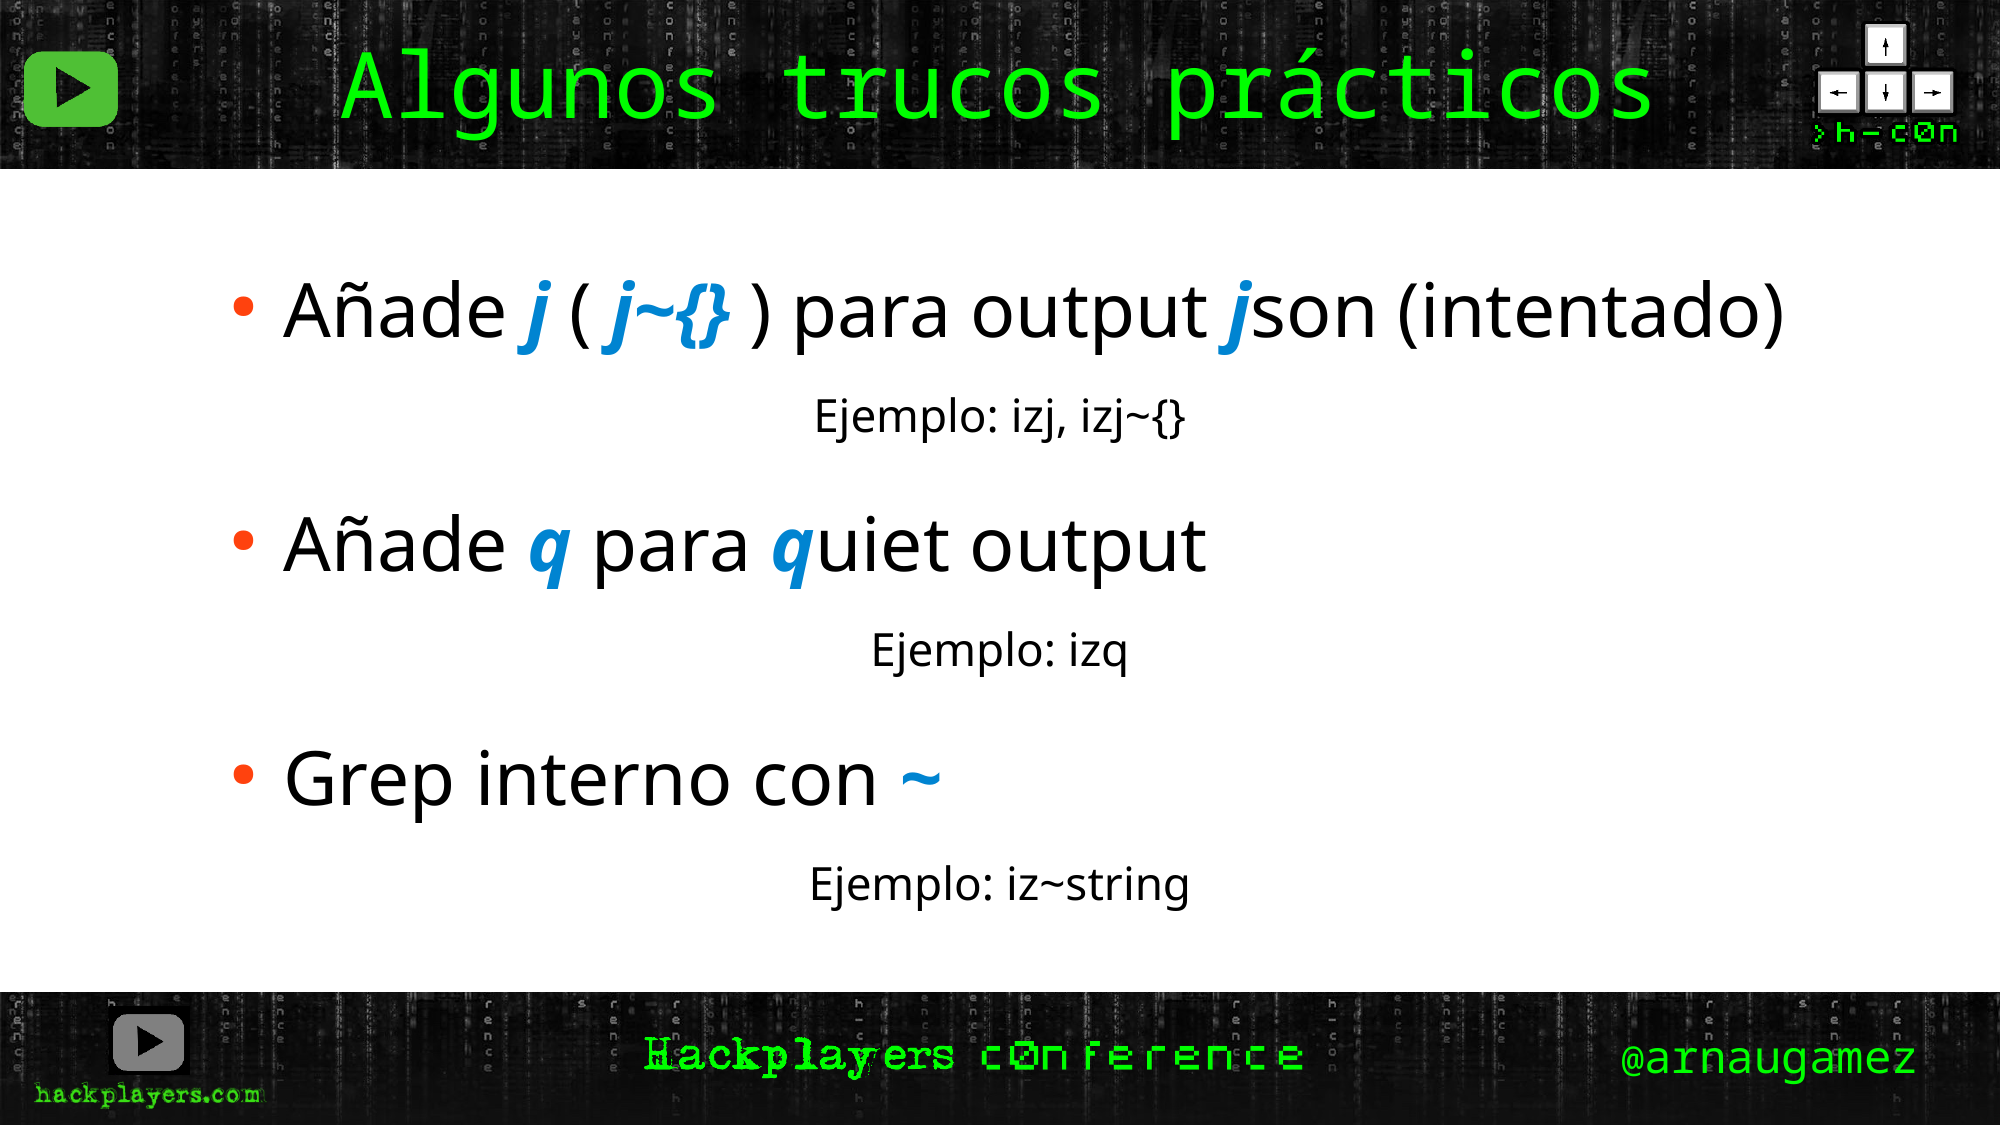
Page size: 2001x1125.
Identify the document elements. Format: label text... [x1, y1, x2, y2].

picture [0, 0, 2000, 169]
title Algunos trucos prácticos [256, 0, 1745, 166]
list Añade j ( j~{} ) para output json (intentado) Ejemplo: izj, izj~{} Añade q para quiet output Ejemplo: izq Grep interno con ~ Ejemplo: iz~string [212, 257, 1788, 868]
picture [0, 992, 2000, 1125]
